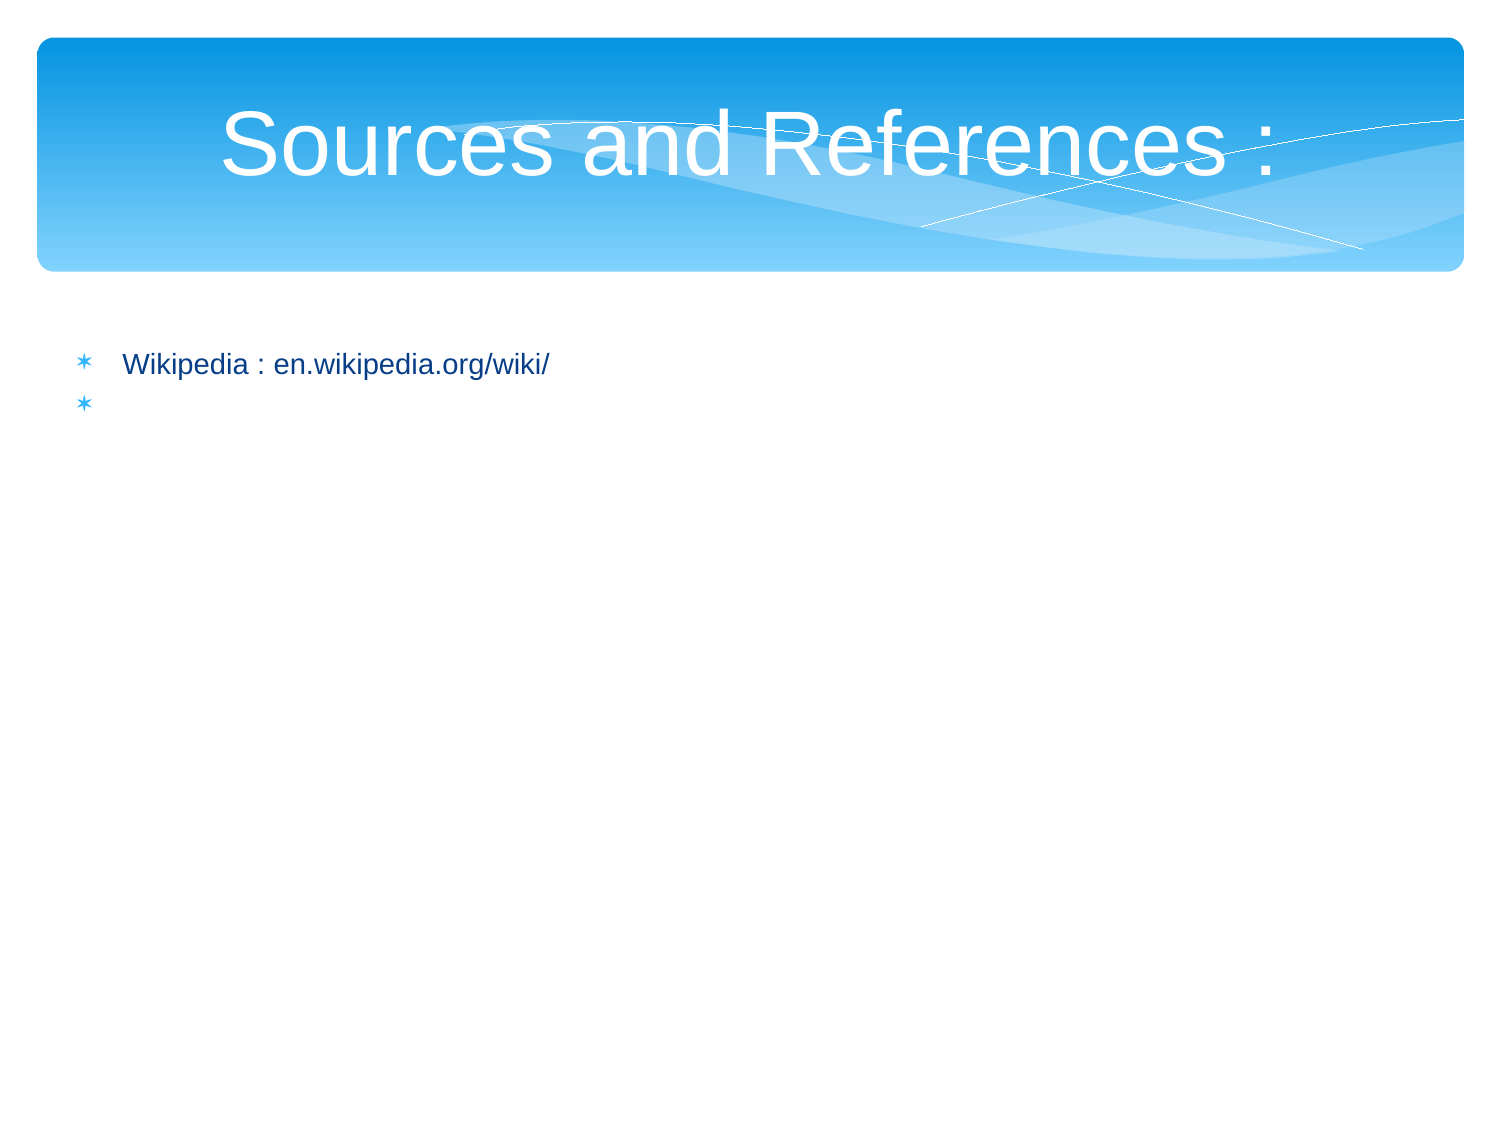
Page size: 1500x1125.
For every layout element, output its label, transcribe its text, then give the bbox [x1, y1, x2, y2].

list Wikipedia : en.wikipedia.org/wiki/ [62, 337, 1413, 980]
title Sources and References : [75, 45, 1426, 233]
